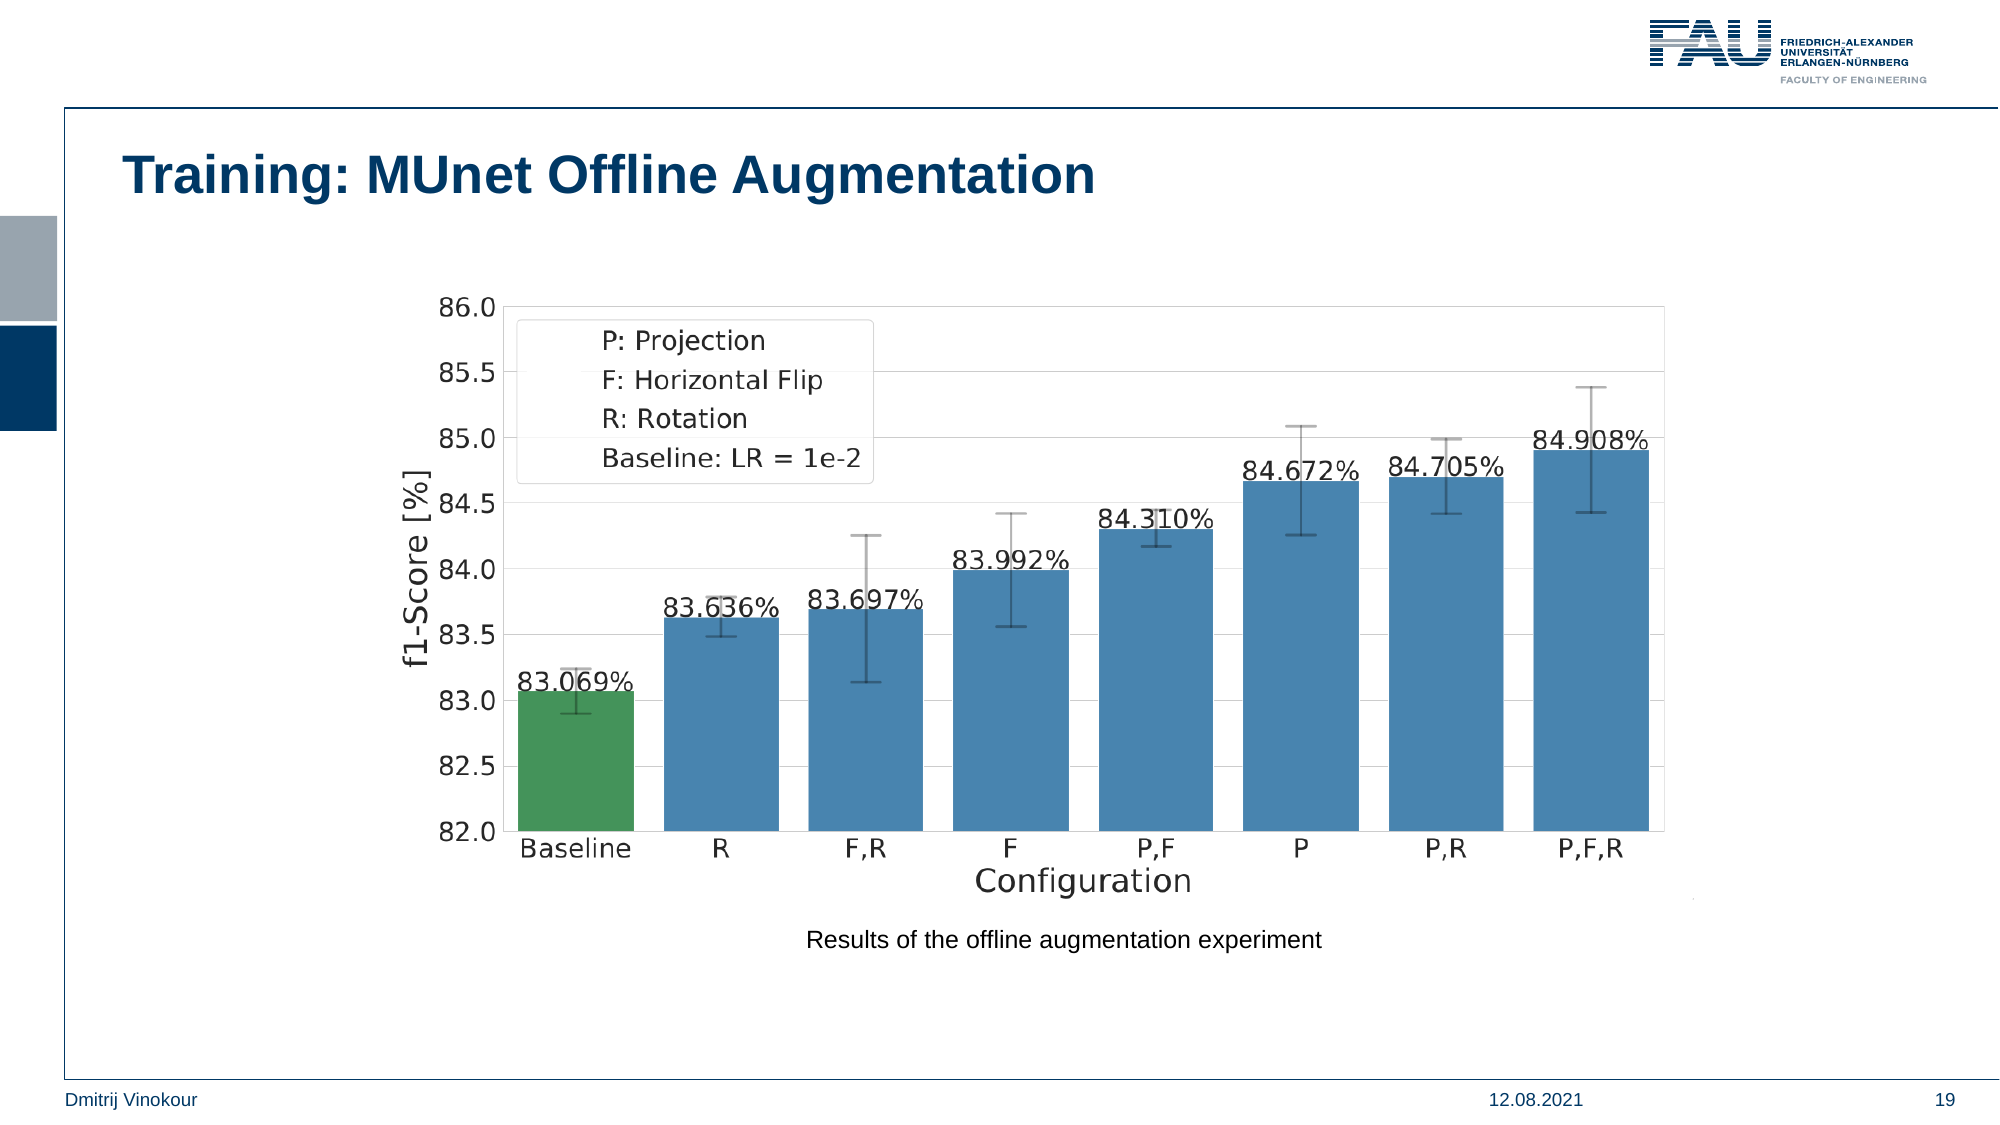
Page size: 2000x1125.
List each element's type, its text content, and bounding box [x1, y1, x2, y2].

text_box Training: MUnet Offline Augmentation [122, 139, 1946, 365]
text_box Dmitrij Vinokour [64, 1087, 1403, 1119]
picture [381, 274, 1694, 900]
text_box <number> [1798, 1087, 1956, 1119]
text_box 12.08.2021 [1489, 1087, 1725, 1119]
text_box Results of the offline augmentation experiment [791, 918, 1339, 961]
